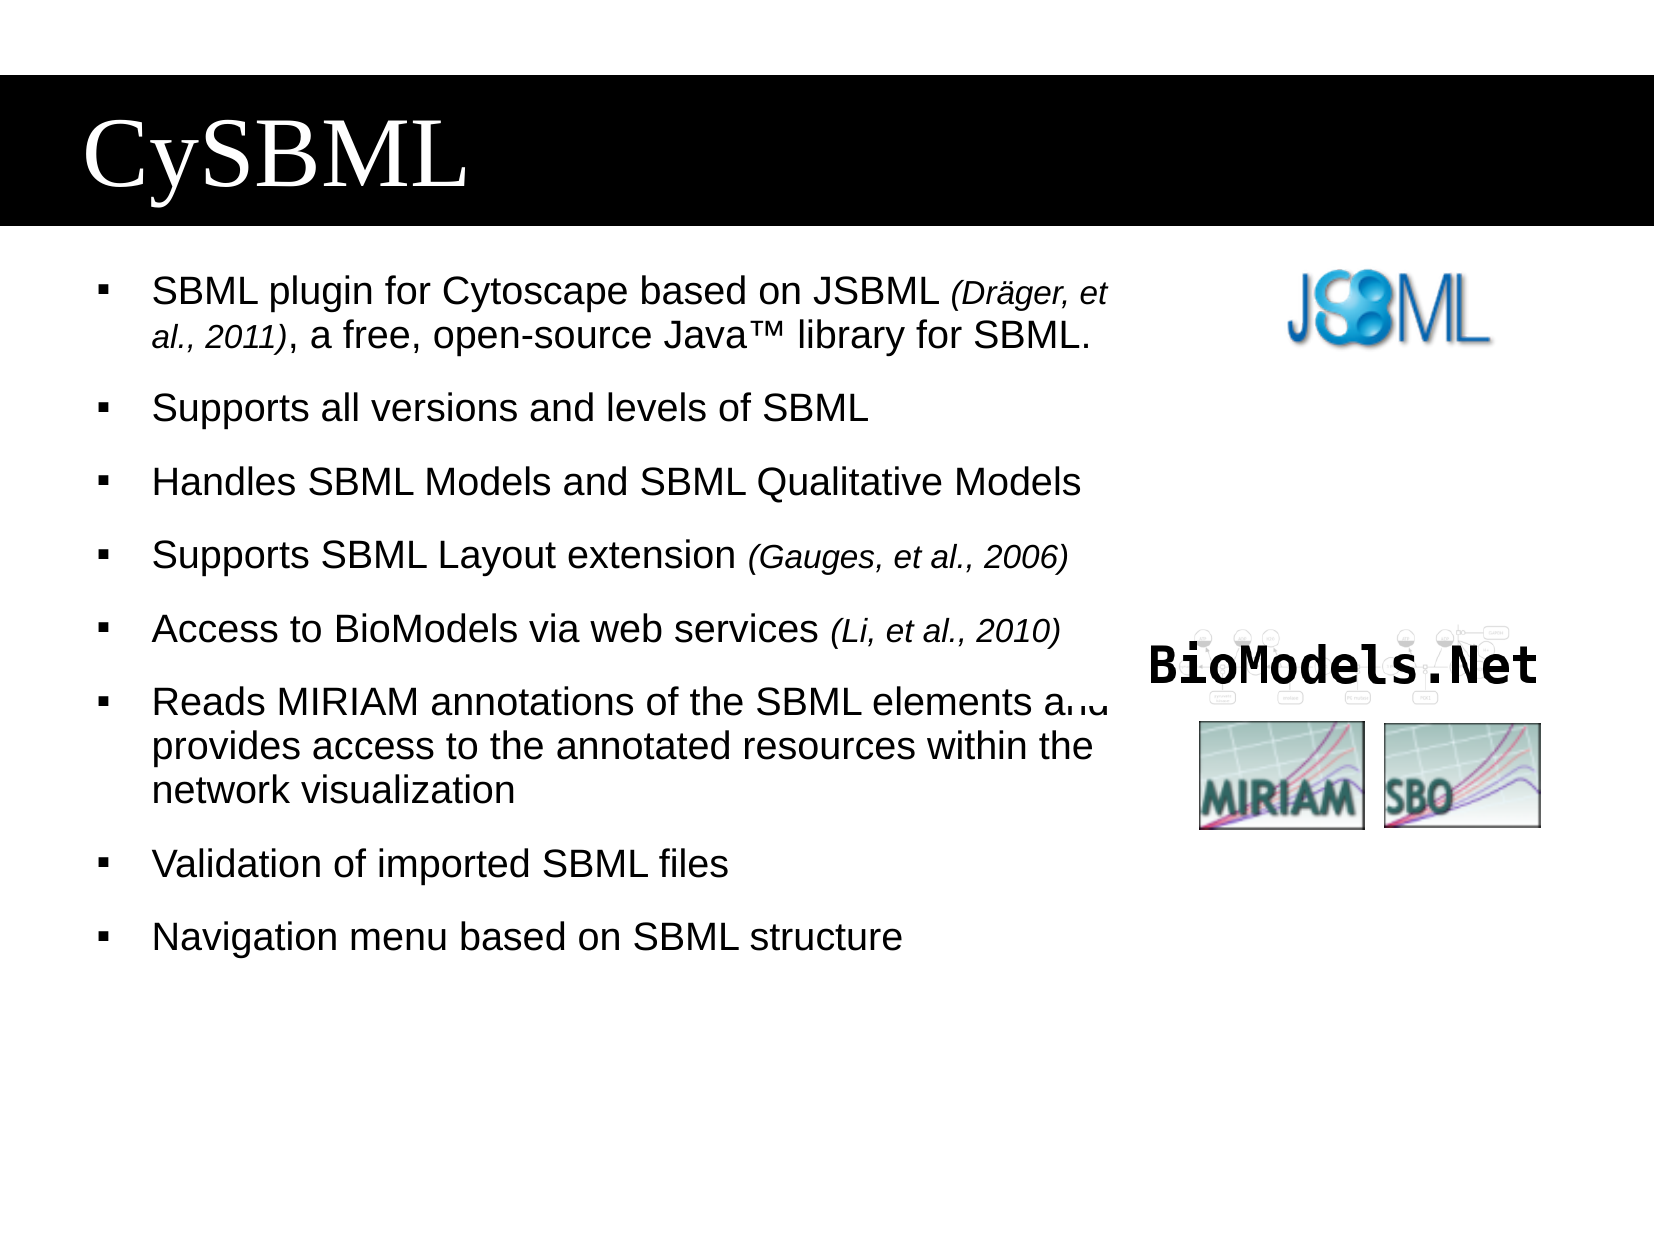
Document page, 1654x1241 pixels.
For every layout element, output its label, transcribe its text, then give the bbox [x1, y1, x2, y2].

picture [1281, 265, 1502, 355]
picture [1199, 721, 1365, 830]
title CySBML [82, 56, 1571, 250]
picture [1068, 624, 1620, 706]
list SBML plugin for Cytoscape based on JSBML (Dräger, et al., 2011), a free, open-source Java™ library for SBML. Supports all versions and levels of SBML Handles SBML Models and SBML Qualitative Models Supports SBML Layout extension (Gauges, et al., 2006) Access to BioModels via web services (Li, et al., 2010) Reads MIRIAM annotations of the SBML elements and provides access to the annotated resources within the network visualization Validation of imported SBML files Navigation menu based on SBML structure [80, 268, 1126, 1042]
picture [1384, 723, 1541, 828]
